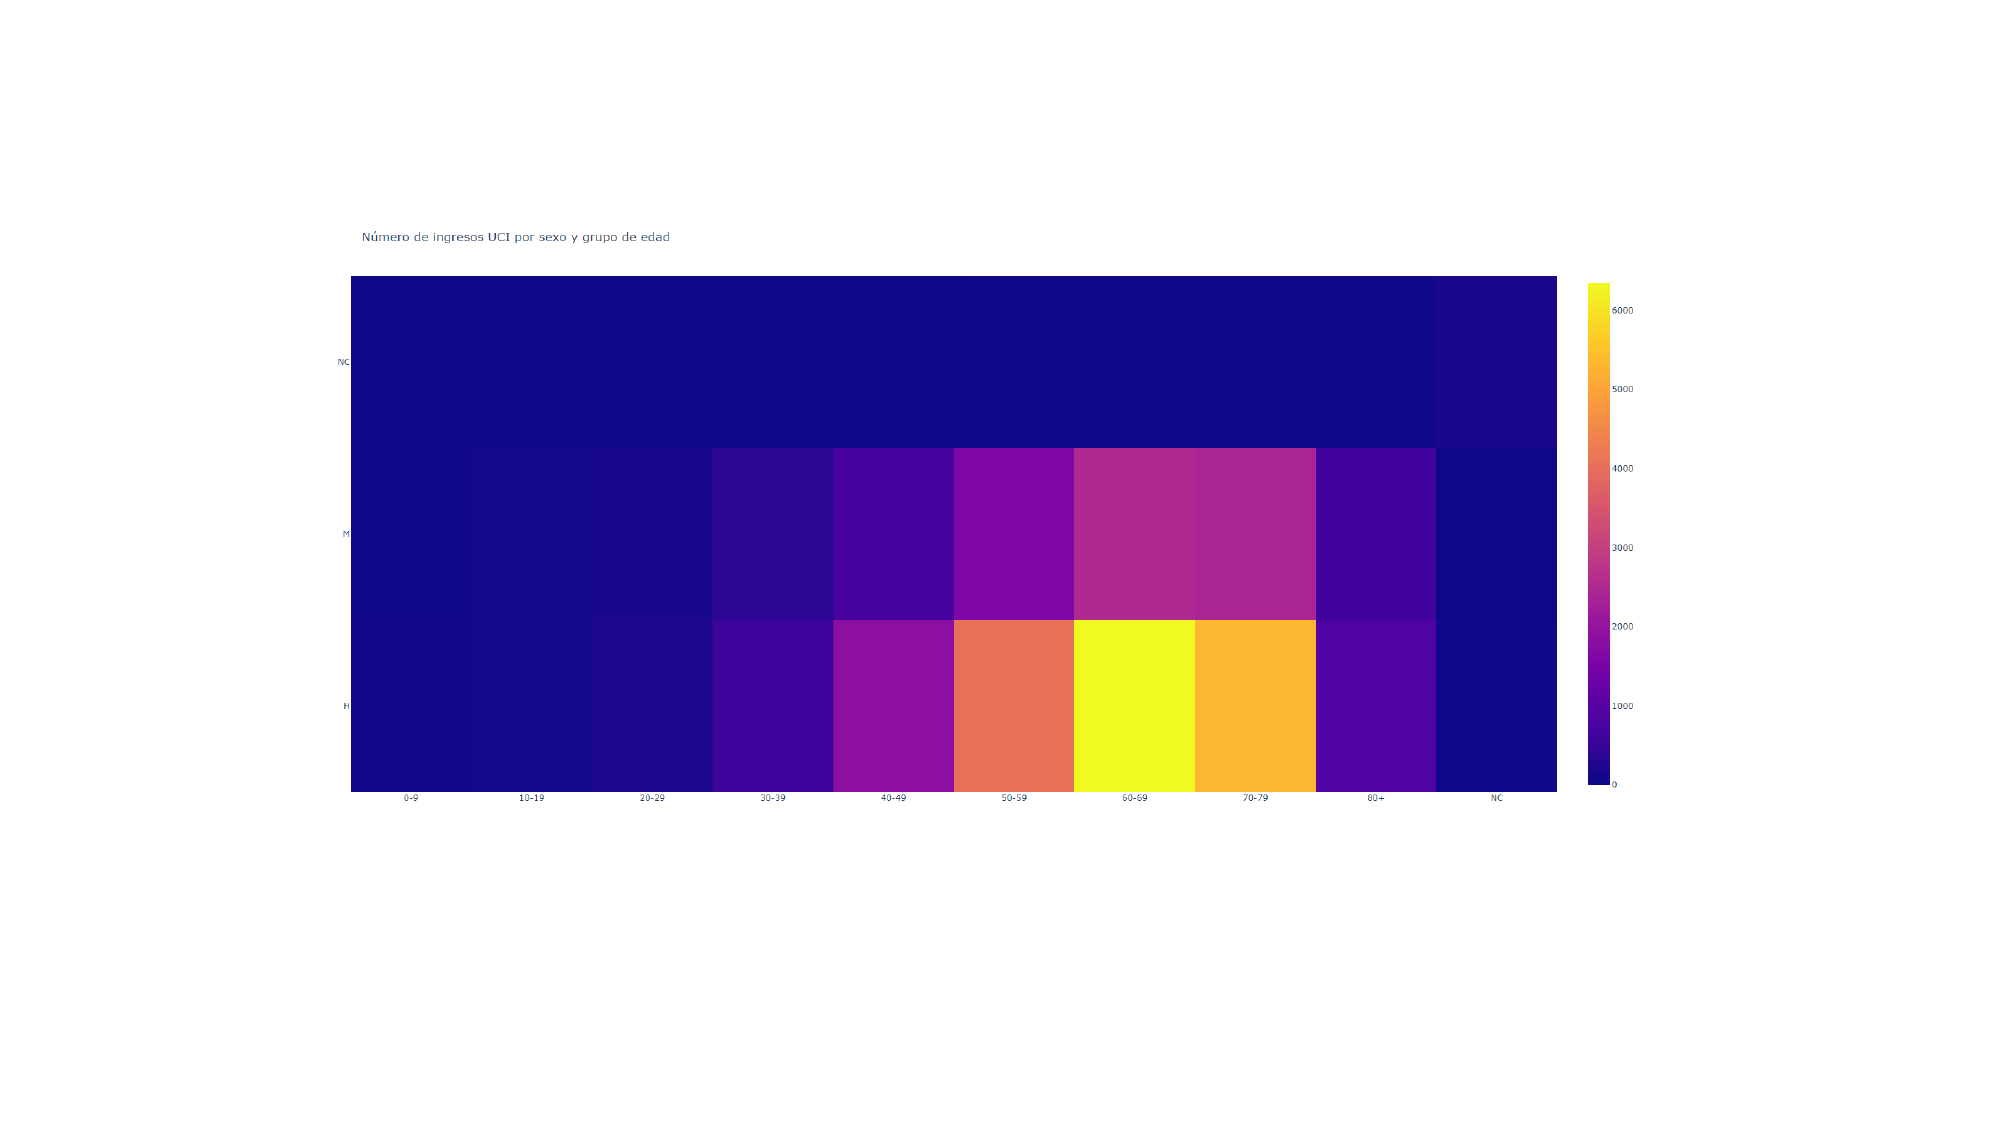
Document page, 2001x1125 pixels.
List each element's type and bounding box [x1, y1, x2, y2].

picture [324, 224, 1642, 804]
